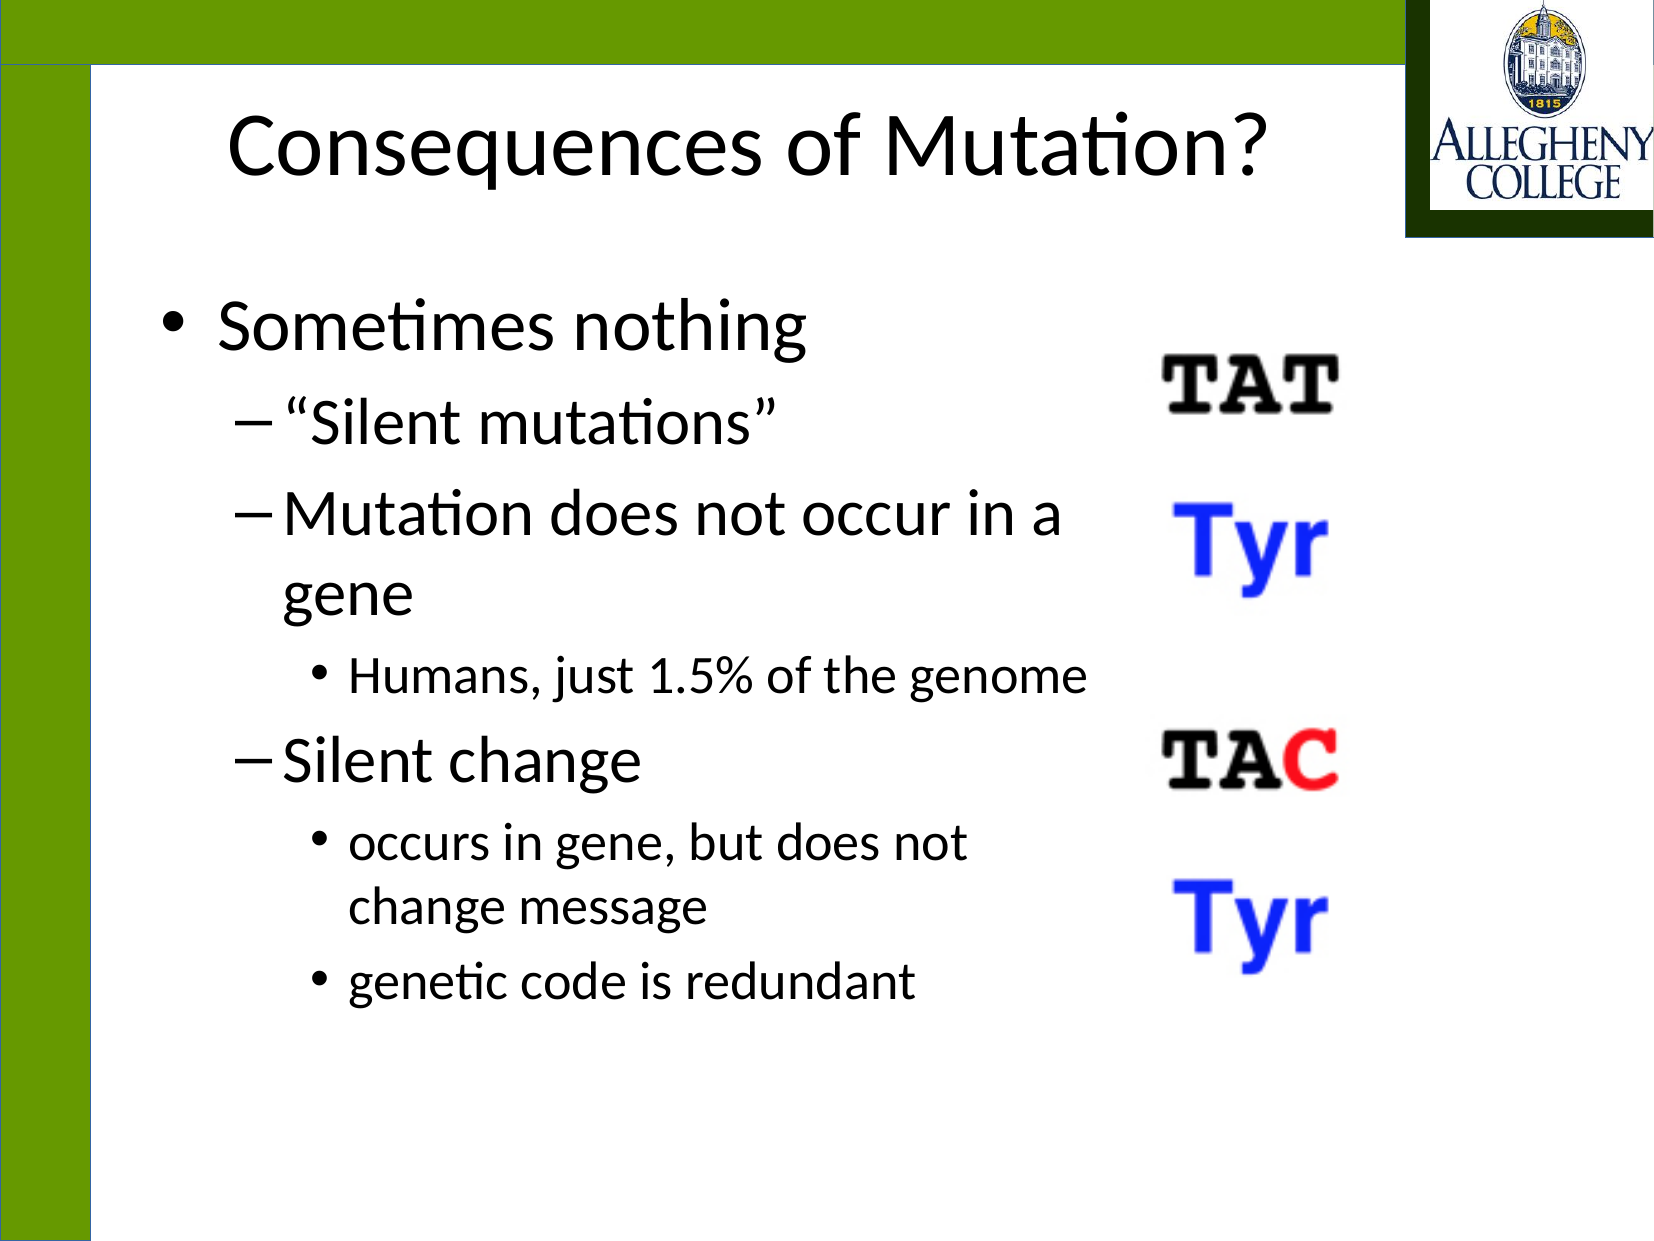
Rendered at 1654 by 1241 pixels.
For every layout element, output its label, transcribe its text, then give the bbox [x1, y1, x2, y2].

title Consequences of Mutation? [91, 65, 1405, 233]
list Sometimes nothing “Silent mutations” Mutation does not occur in a gene Humans, just 1.5% of the genome Silent change occurs in gene, but does not change message genetic code is redundant [145, 268, 1120, 1011]
picture [1430, 0, 1654, 210]
picture [1102, 322, 1387, 1005]
text_box [0, 0, 1654, 1241]
